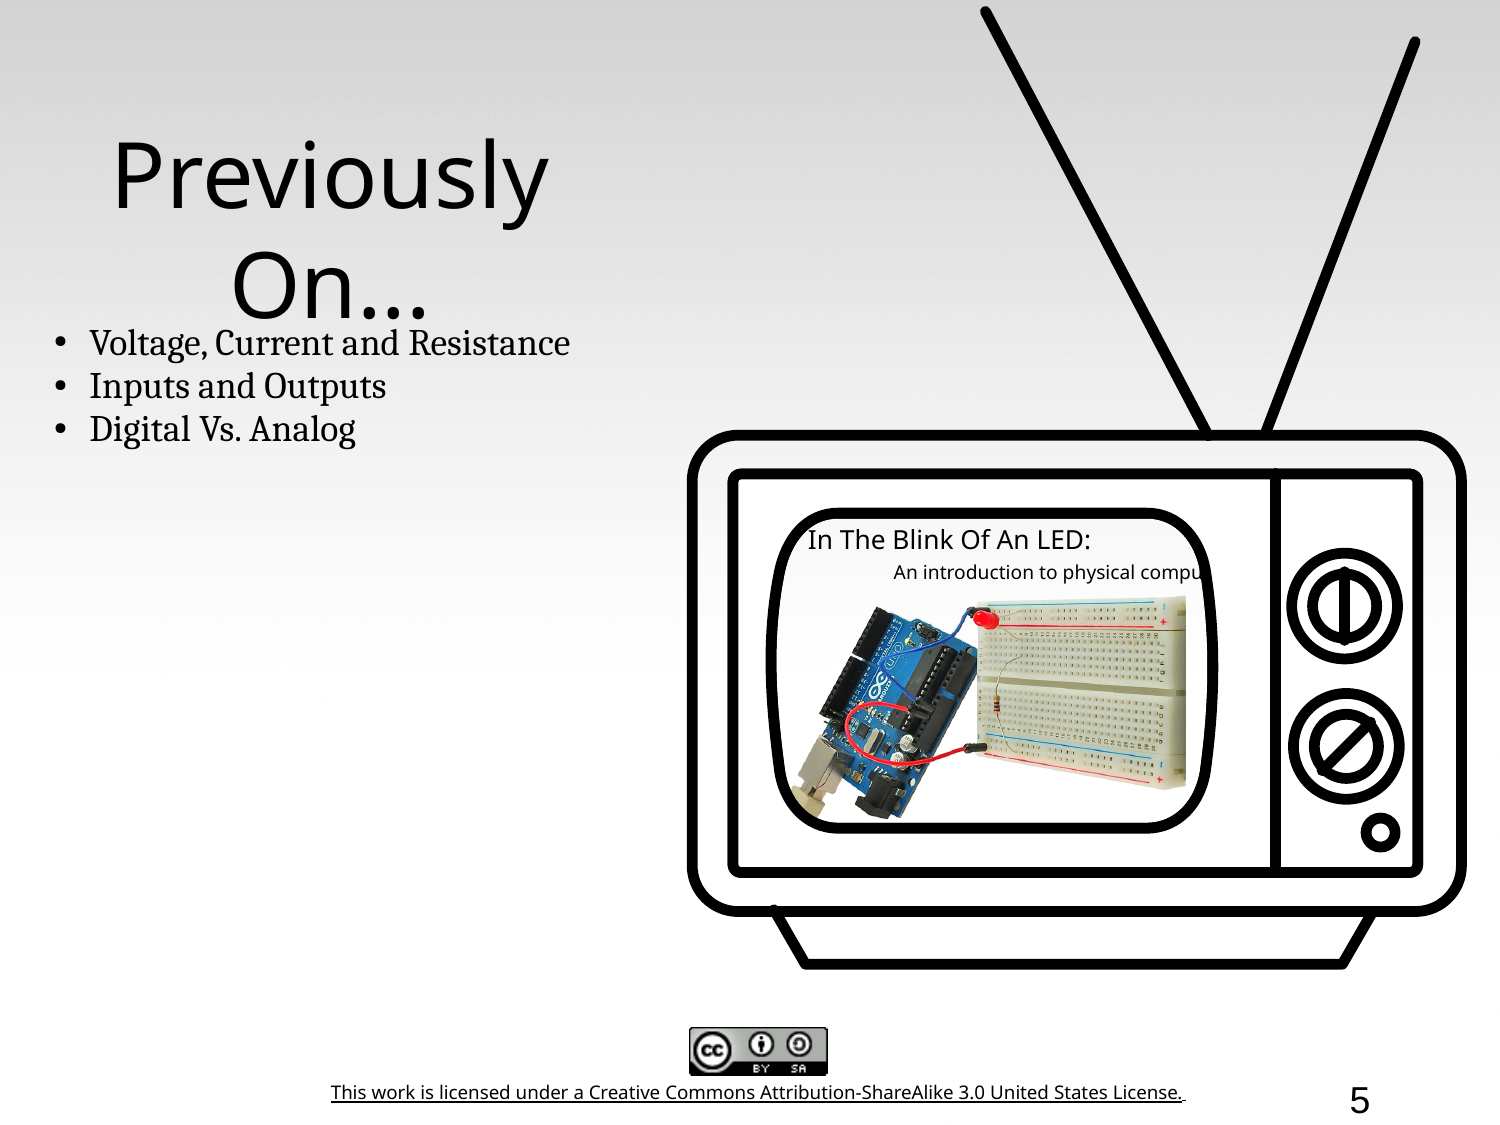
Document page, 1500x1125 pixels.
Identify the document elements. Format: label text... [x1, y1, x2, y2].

picture [0, 0, 1500, 1125]
title Previously On... [23, 132, 637, 321]
text_box Voltage, Current and Resistance Inputs and Outputs Digital Vs. Analog [39, 314, 781, 977]
